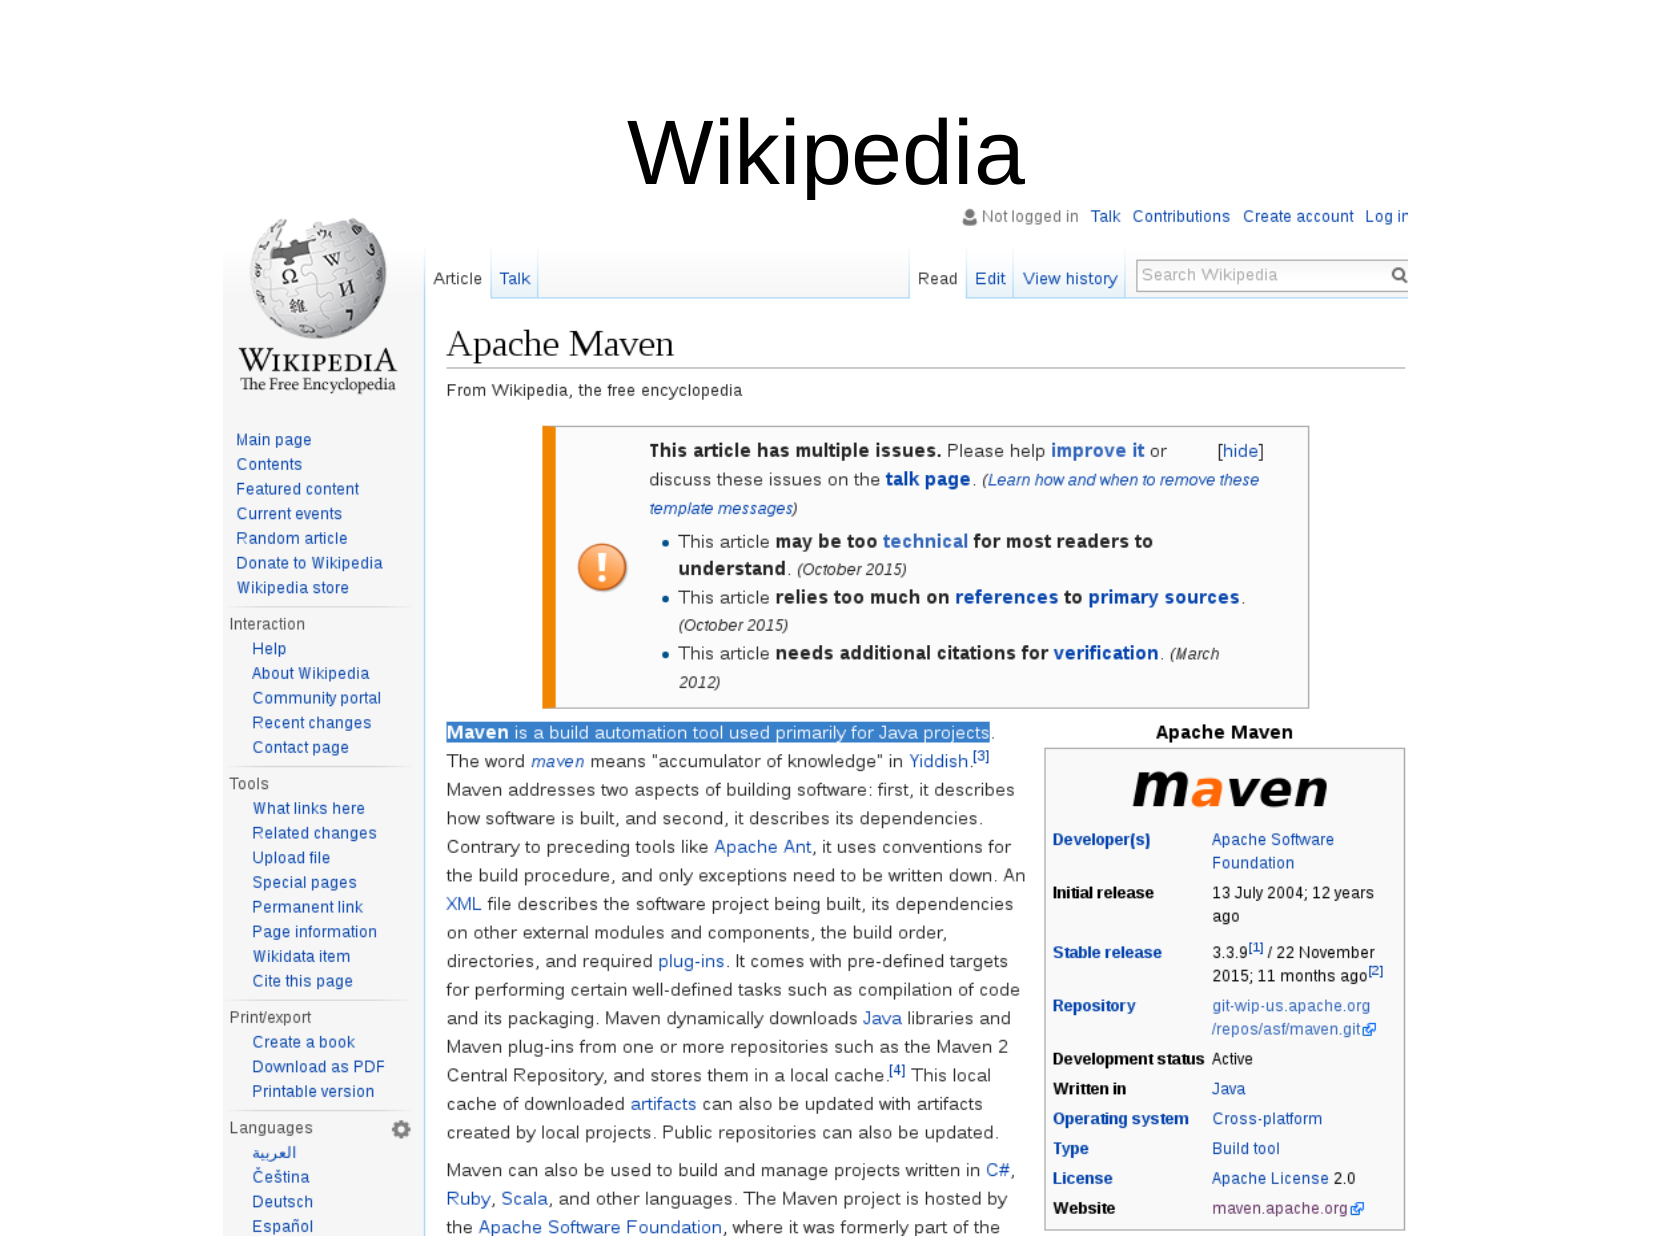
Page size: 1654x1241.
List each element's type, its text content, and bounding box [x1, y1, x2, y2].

picture [223, 200, 1408, 1236]
title Wikipedia [82, 49, 1571, 257]
